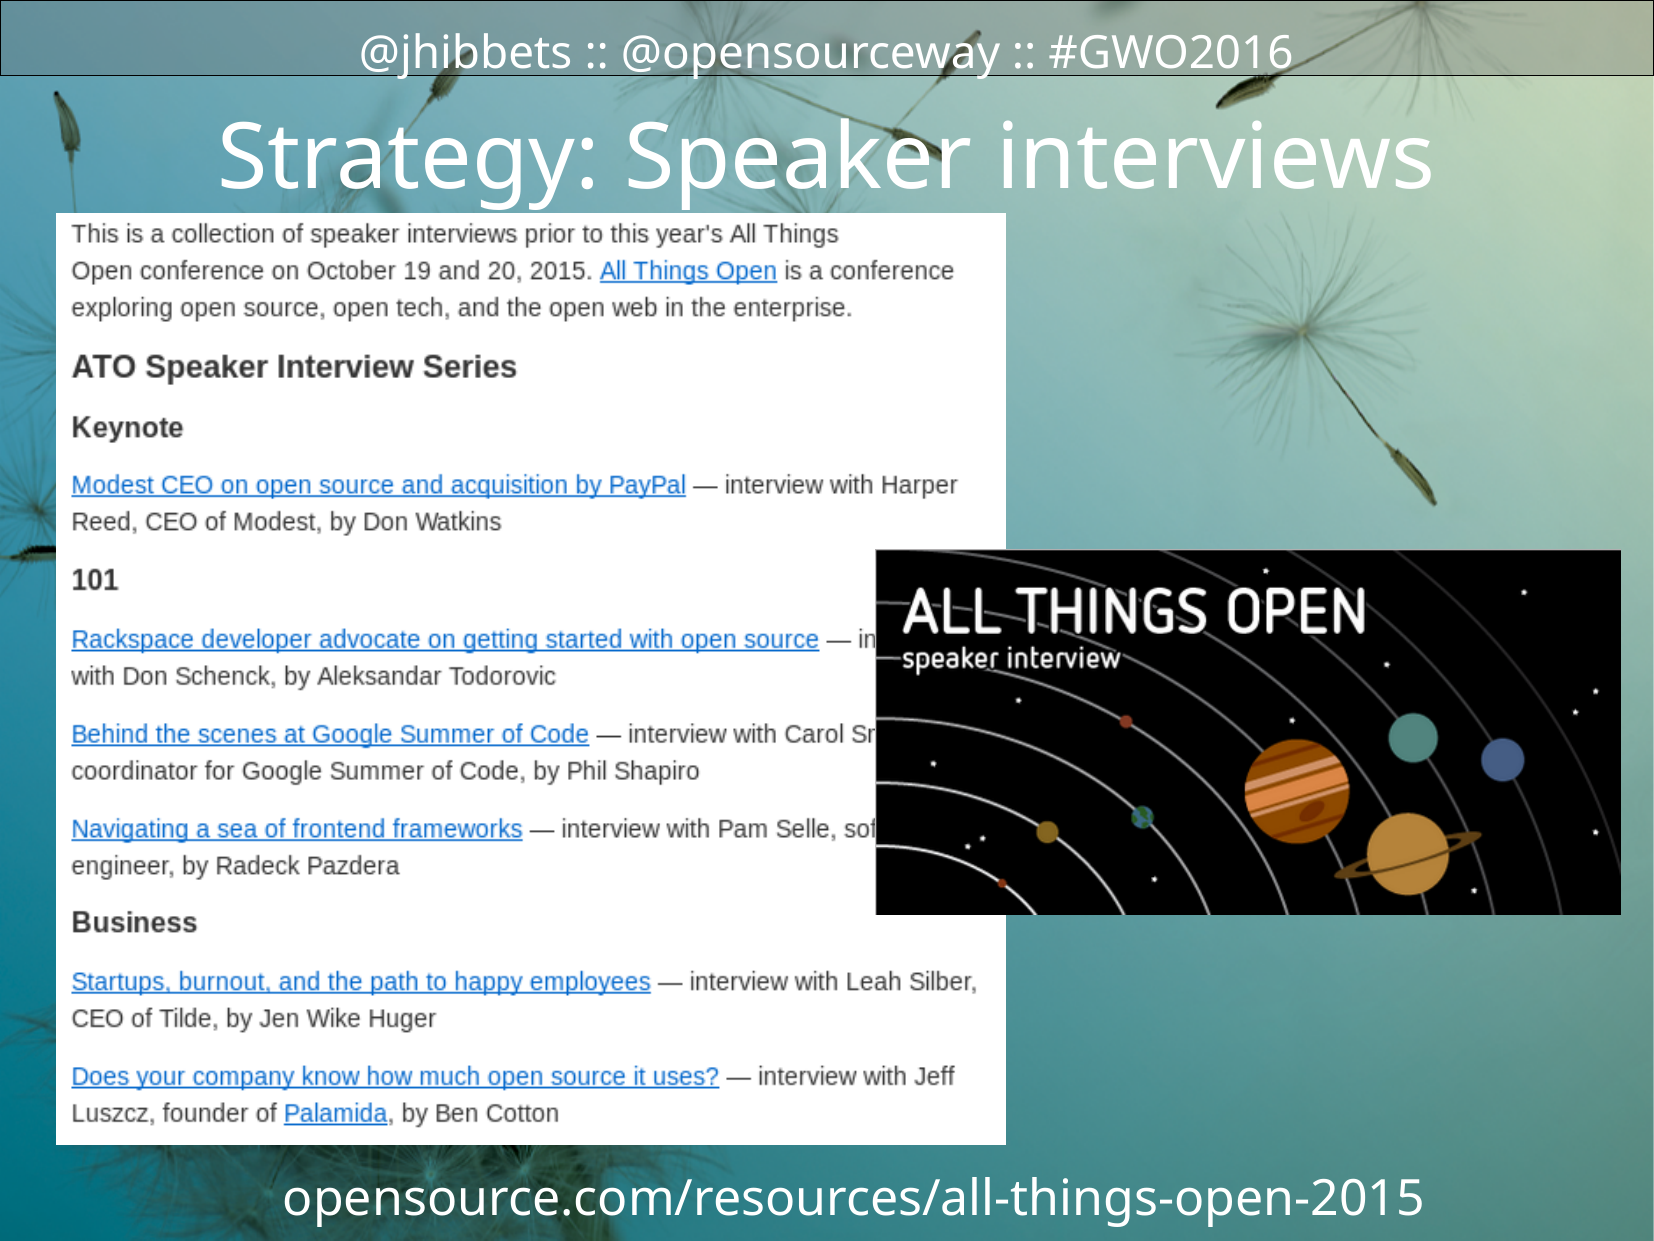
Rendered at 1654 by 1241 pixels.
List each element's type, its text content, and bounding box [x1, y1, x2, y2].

text_box opensource.com/resources/all-things-open-2015 [268, 1155, 1441, 1220]
title Strategy: Speaker interviews [82, 49, 1571, 257]
picture [0, 76, 1654, 1241]
